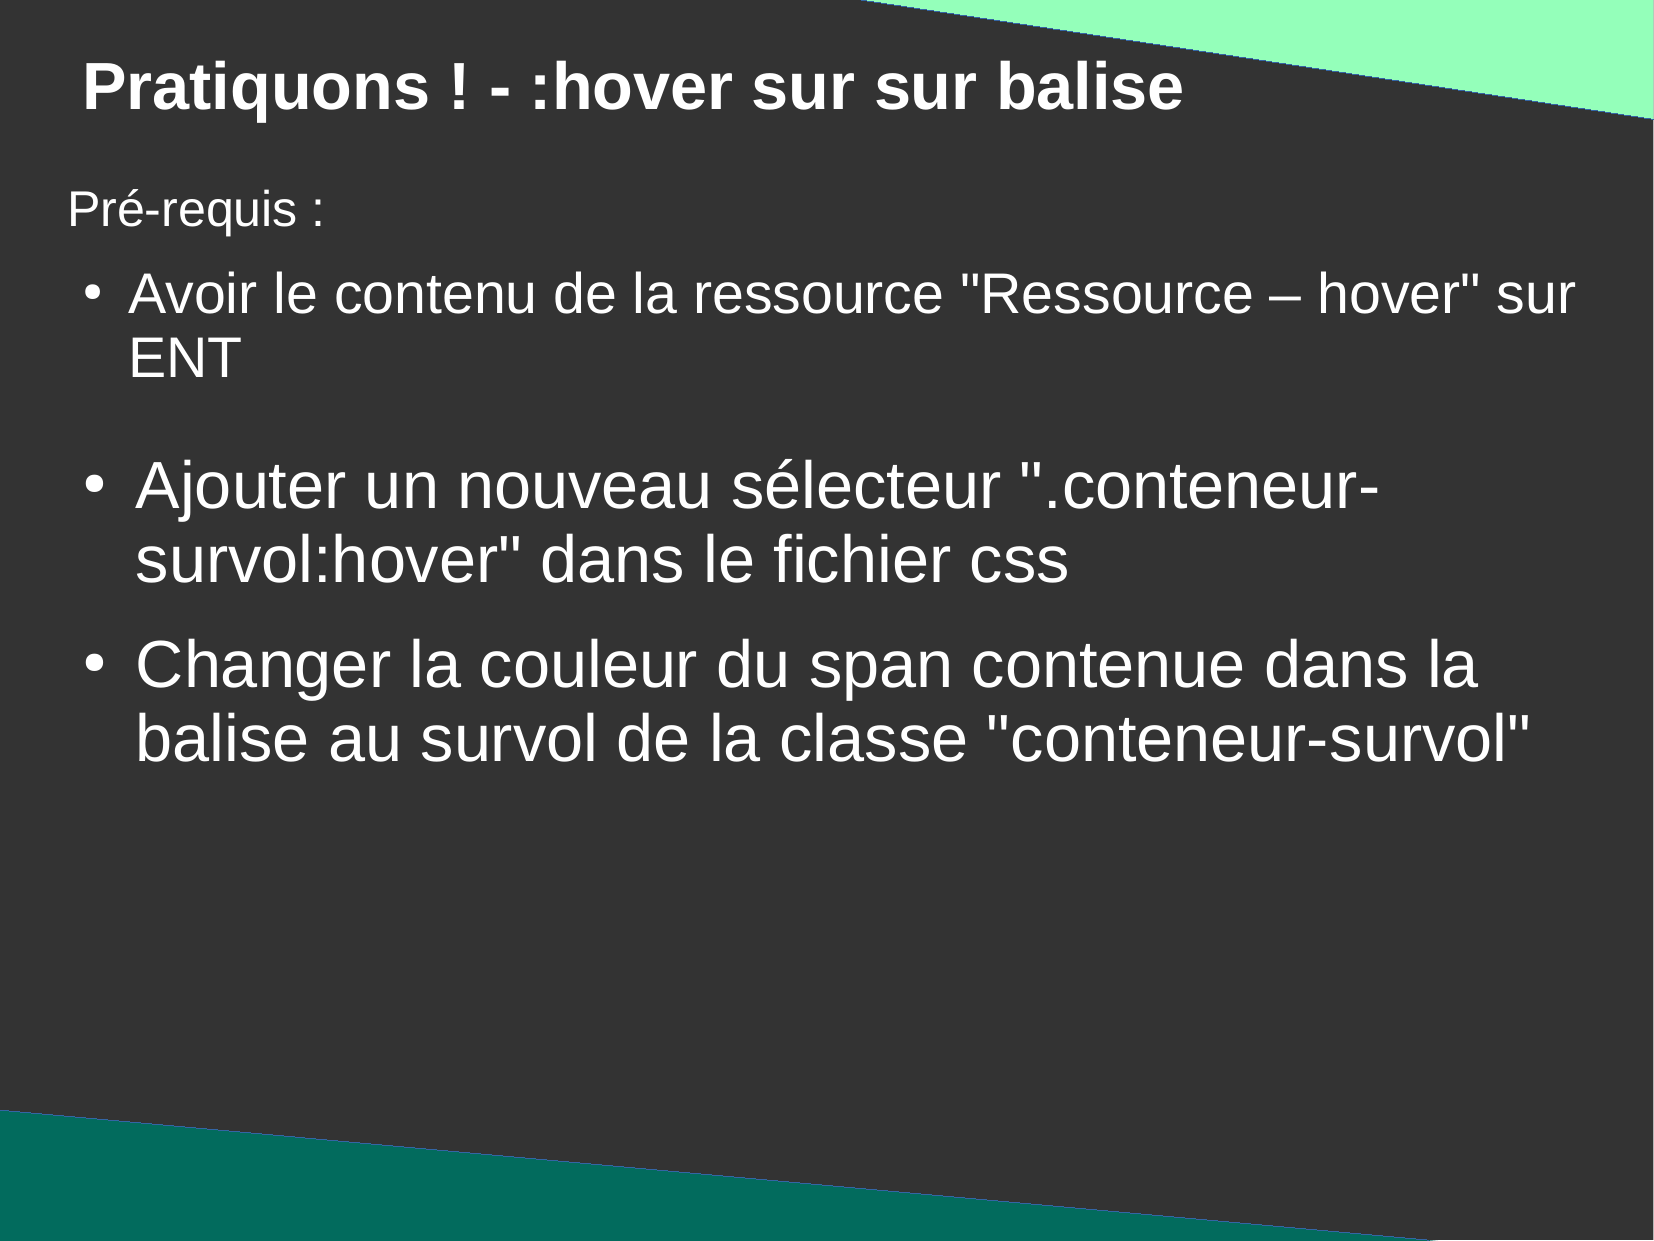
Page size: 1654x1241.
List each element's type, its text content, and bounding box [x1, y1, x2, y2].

text_box [861, 0, 1654, 120]
list Pré-requis : Avoir le contenu de la ressource "Ressource – hover" sur ENT [67, 180, 1607, 390]
title Pratiquons ! - :hover sur sur balise [82, 49, 1630, 199]
list Ajouter un nouveau sélecteur ".conteneur-survol:hover" dans le fichier css Changer la couleur du span contenue dans la balise au survol de la classe "conteneur-survol" [64, 447, 1589, 1004]
